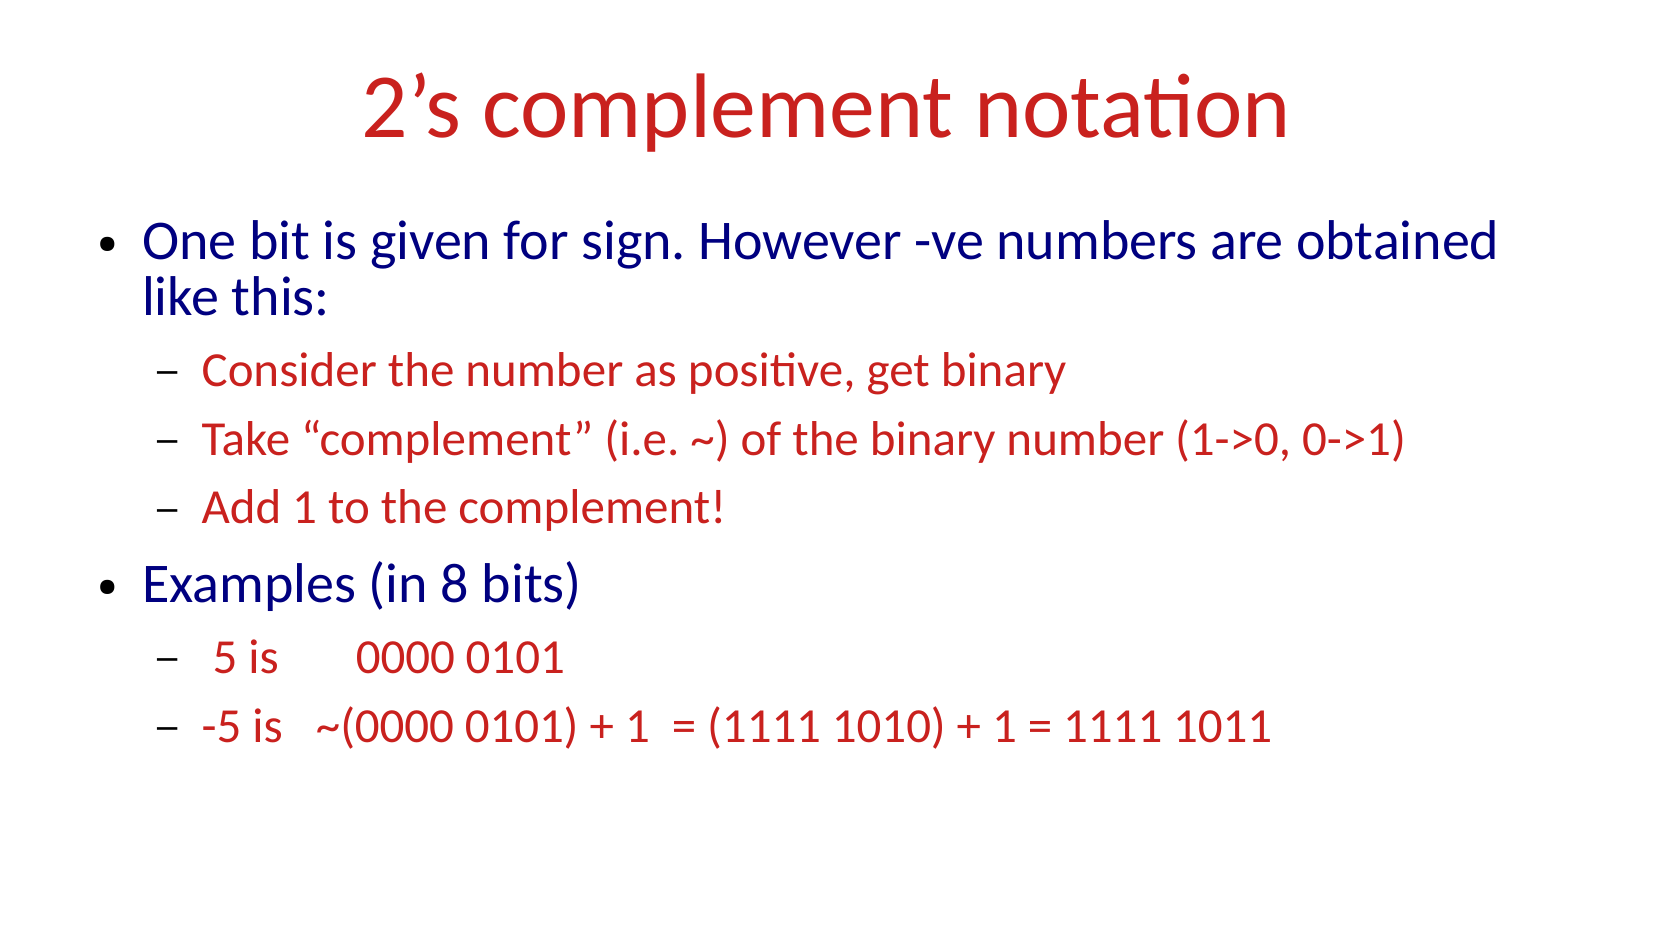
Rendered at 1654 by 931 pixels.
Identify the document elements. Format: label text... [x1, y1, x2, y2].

title 2’s complement notation [82, 37, 1571, 193]
list One bit is given for sign. However -ve numbers are obtained like this: Consider the number as positive, get binary Take “complement” (i.e. ~) of the binary number (1->0, 0->1) Add 1 to the complement! Examples (in 8 bits) 5 is 0000 0101 -5 is ~(0000 0101) + 1 = (1111 1010) + 1 = 1111 1011 [82, 217, 1571, 758]
